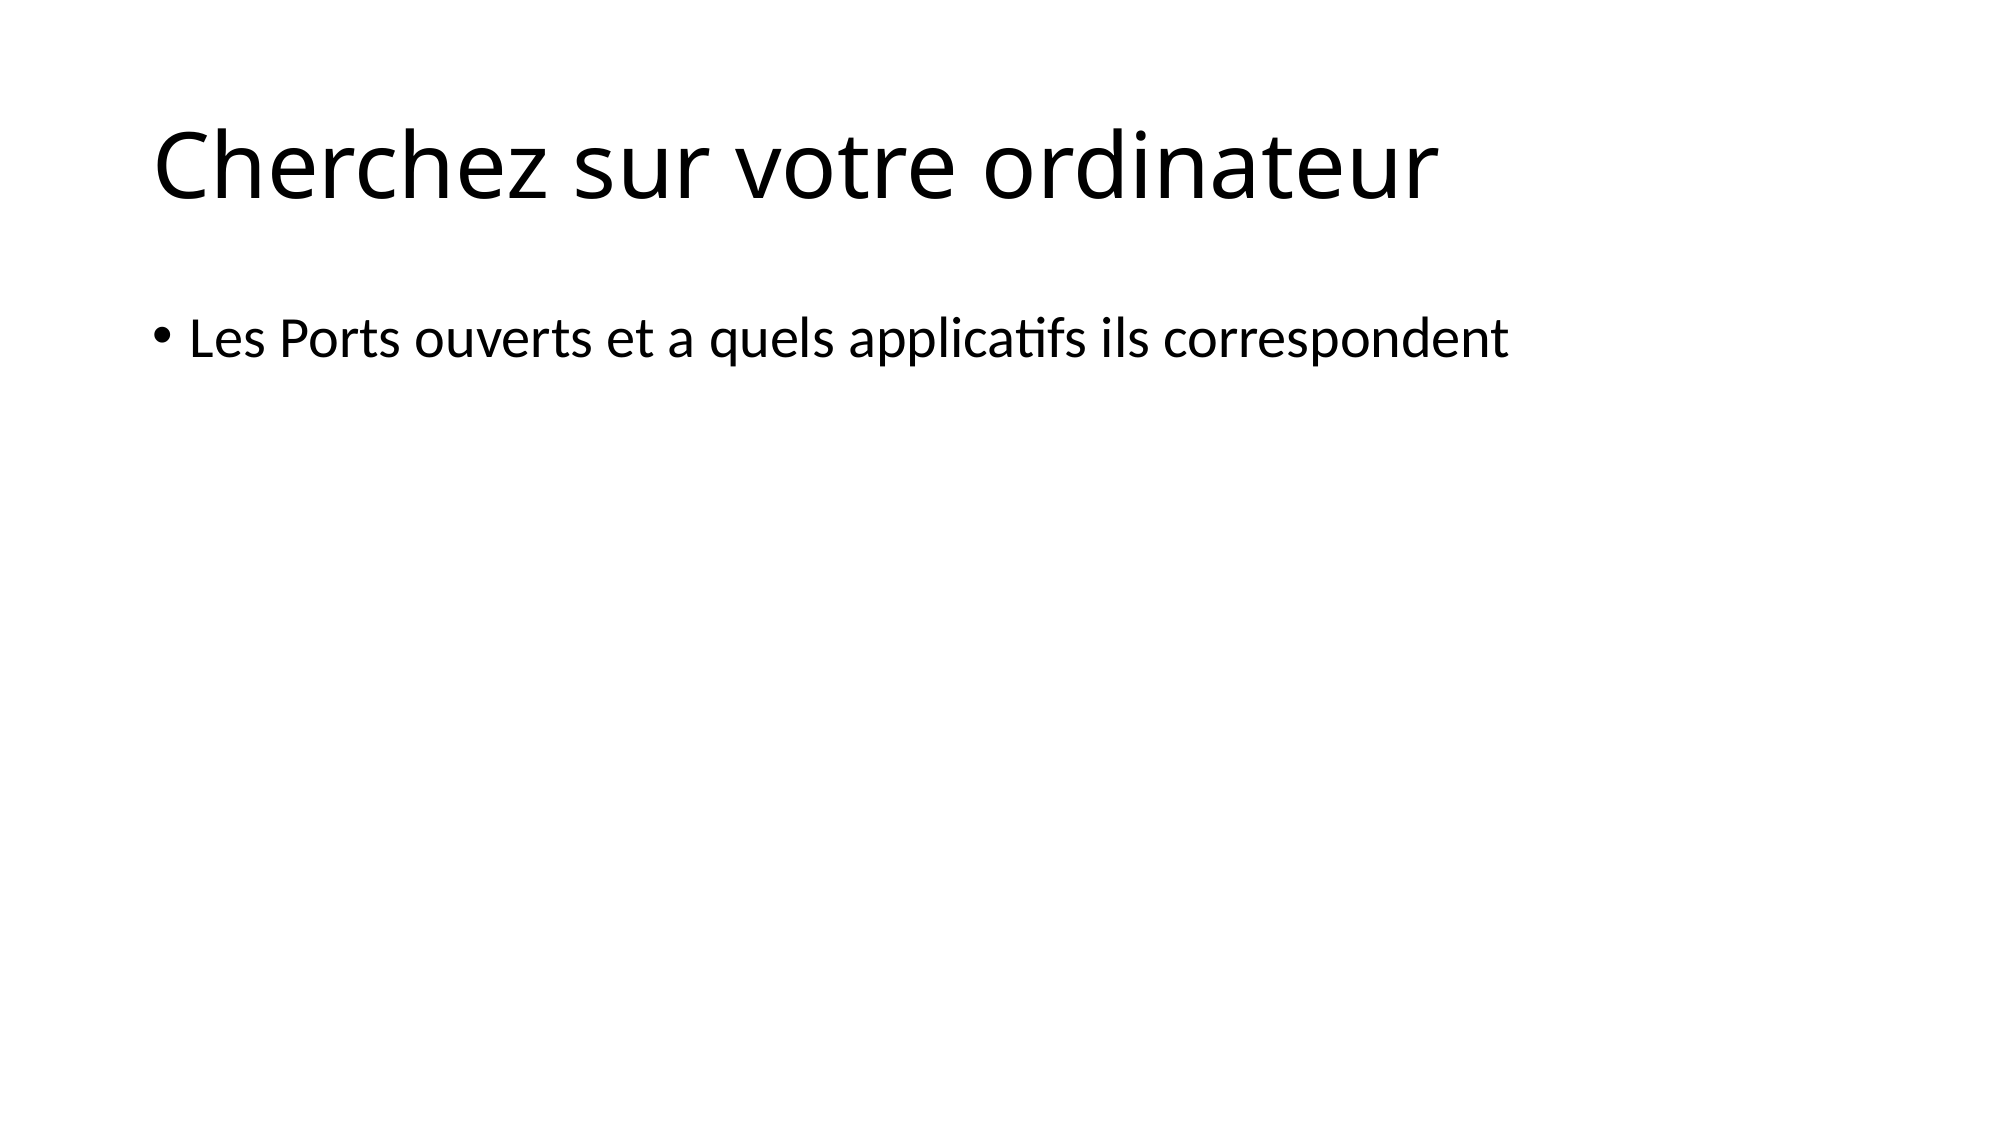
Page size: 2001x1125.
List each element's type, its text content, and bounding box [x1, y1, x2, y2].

list Les Ports ouverts et a quels applicatifs ils correspondent [137, 299, 1863, 1014]
title Cherchez sur votre ordinateur [137, 59, 1863, 278]
